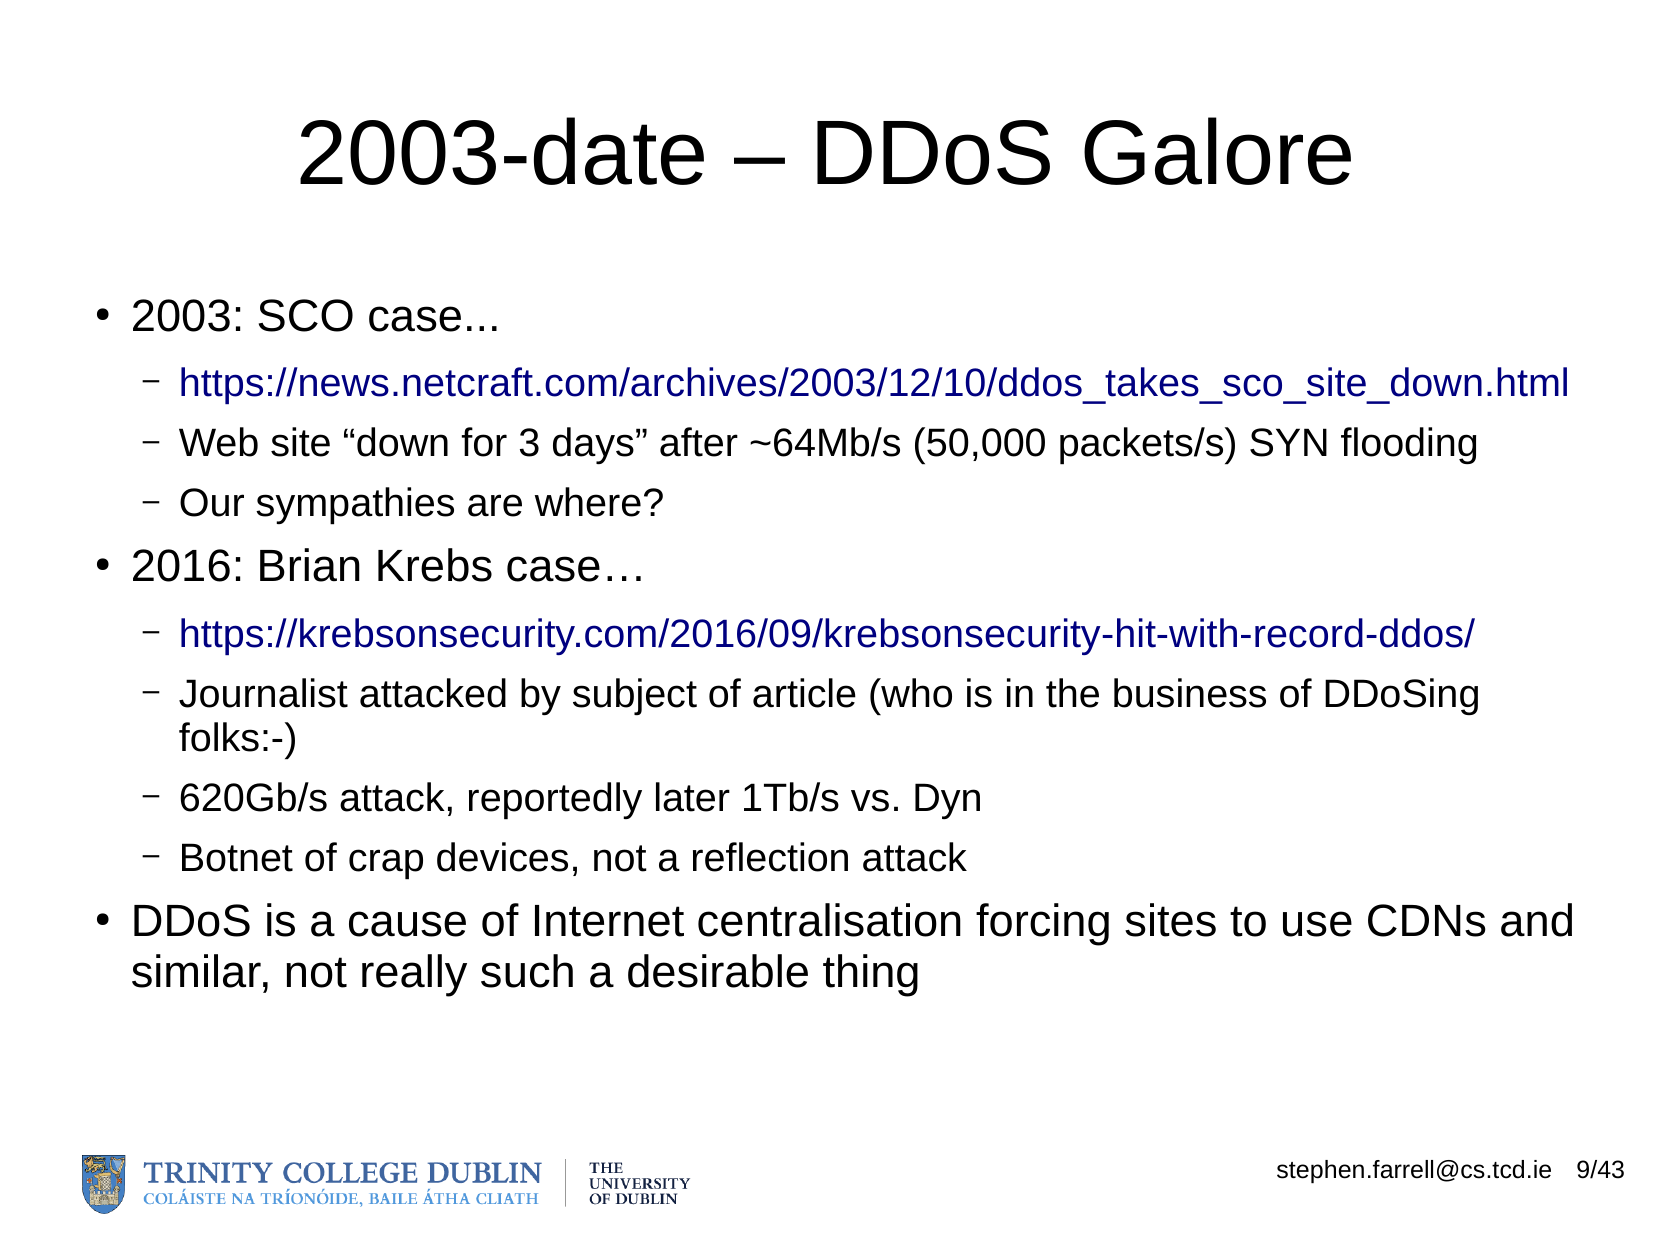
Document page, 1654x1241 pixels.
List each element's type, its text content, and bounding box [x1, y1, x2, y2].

picture [82, 1155, 694, 1214]
title 2003-date – DDoS Galore [82, 49, 1571, 257]
list 2003: SCO case... https://news.netcraft.com/archives/2003/12/10/ddos_takes_sco_site_down.html Web site “down for 3 days” after ~64Mb/s (50,000 packets/s) SYN flooding Our sympathies are where? 2016: Brian Krebs case… https://krebsonsecurity.com/2016/09/krebsonsecurity-hit-with-record-ddos/ Journalist attacked by subject of article (who is in the business of DDoSing folks:-) 620Gb/s attack, reportedly later 1Tb/s vs. Dyn Botnet of crap devices, not a reflection attack DDoS is a cause of Internet centralisation forcing sites to use CDNs and similar, not really such a desirable thing [82, 290, 1591, 1010]
